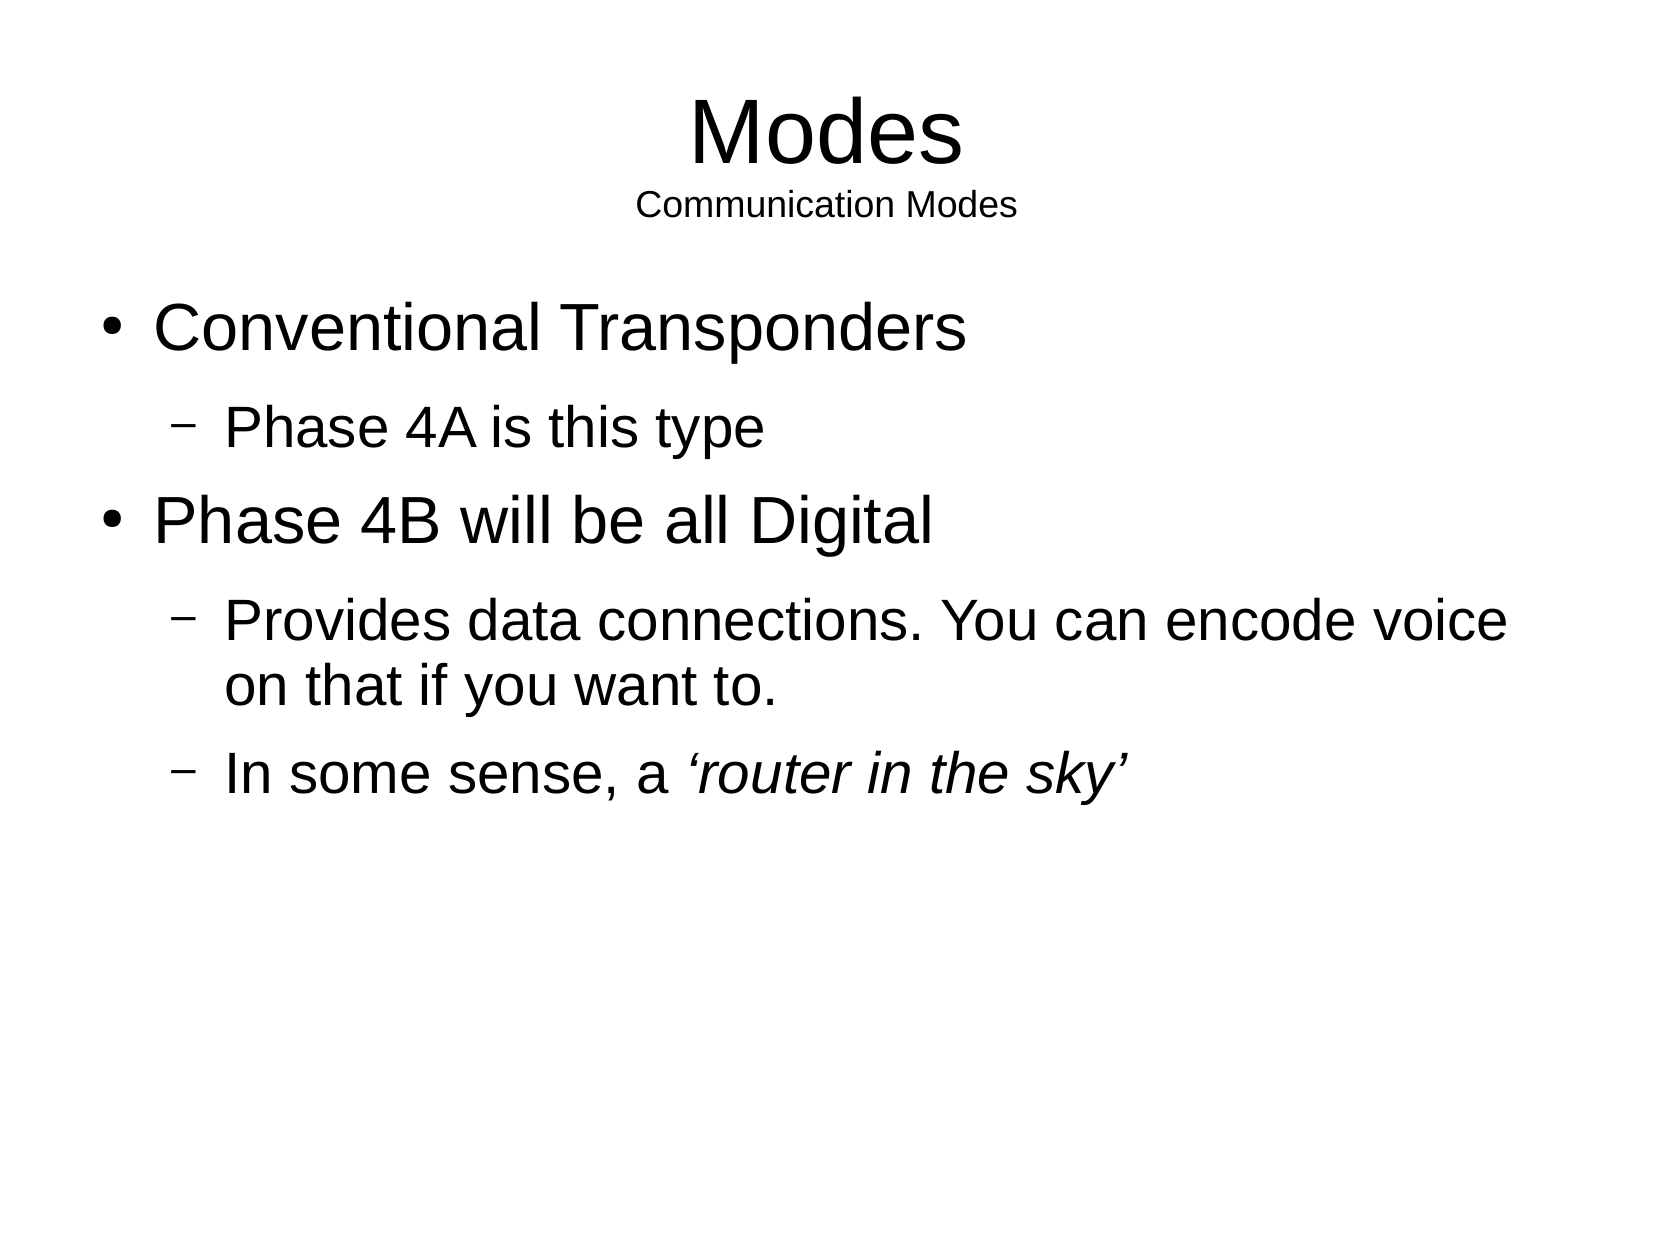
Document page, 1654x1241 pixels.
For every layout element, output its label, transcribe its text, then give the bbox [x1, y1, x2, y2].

title Modes Communication Modes [82, 49, 1571, 257]
list Conventional Transponders Phase 4A is this type Phase 4B will be all Digital Provides data connections. You can encode voice on that if you want to. In some sense, a ‘router in the sky’ [82, 290, 1571, 1010]
